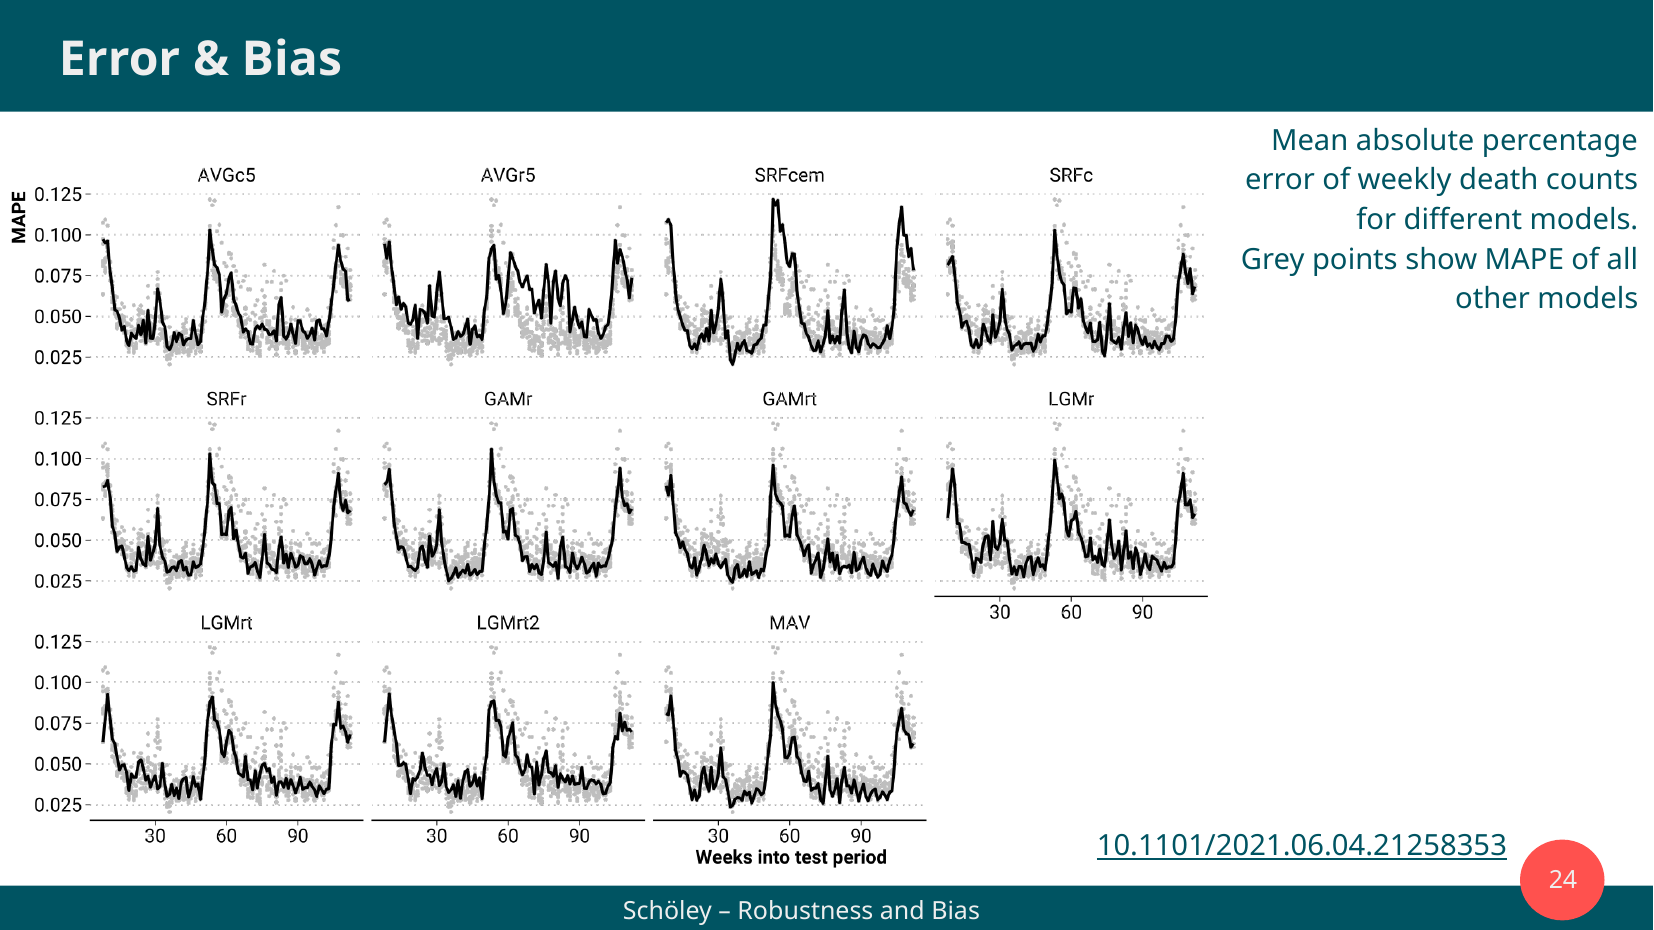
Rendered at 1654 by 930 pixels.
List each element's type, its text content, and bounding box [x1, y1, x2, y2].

title Error & Bias [58, 0, 1594, 117]
text_box 10.1101/2021.06.04.21258353 [1082, 817, 1653, 871]
text_box Mean absolute percentage error of weekly death counts for different models. Grey points show MAPE of all other models [1215, 111, 1653, 403]
picture [2, 149, 1216, 878]
